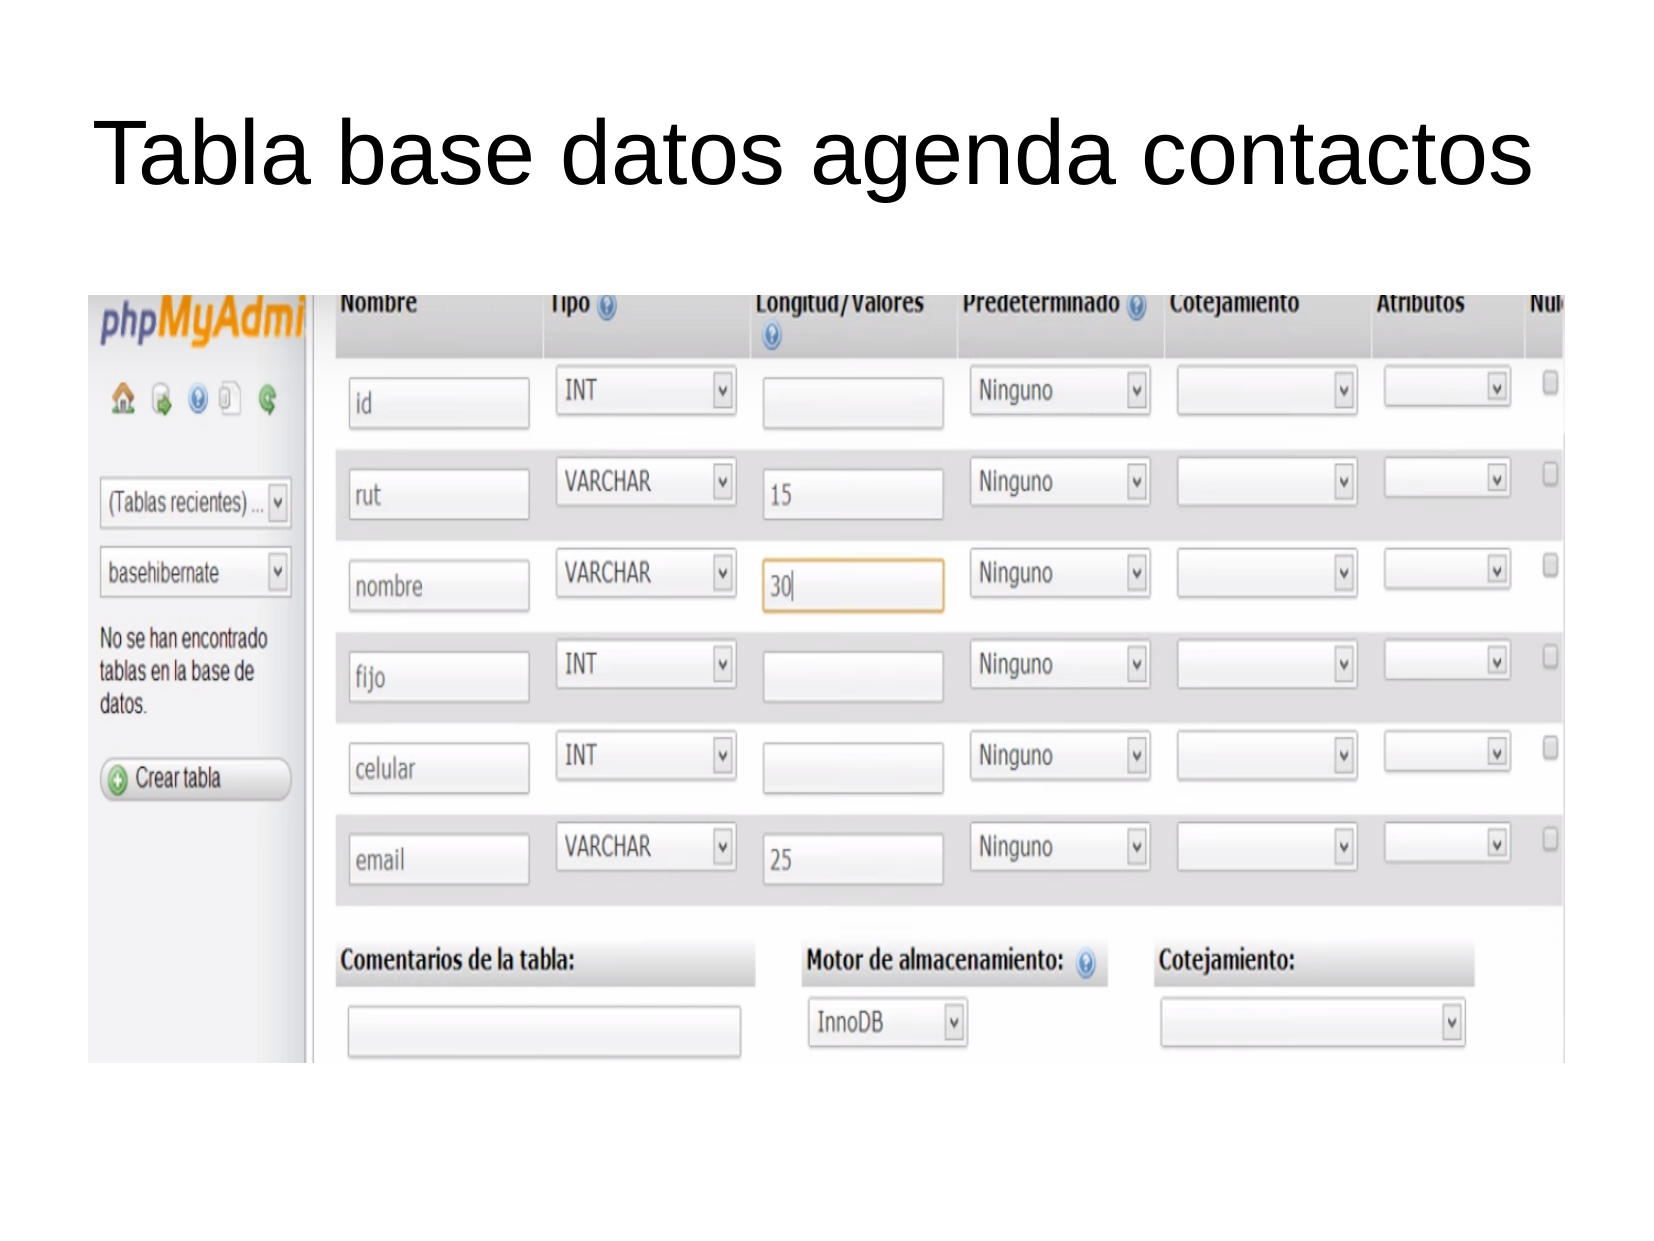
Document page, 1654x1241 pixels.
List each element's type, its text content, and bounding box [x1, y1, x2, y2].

title Tabla base datos agenda contactos [82, 49, 1571, 257]
picture [88, 295, 1565, 1063]
